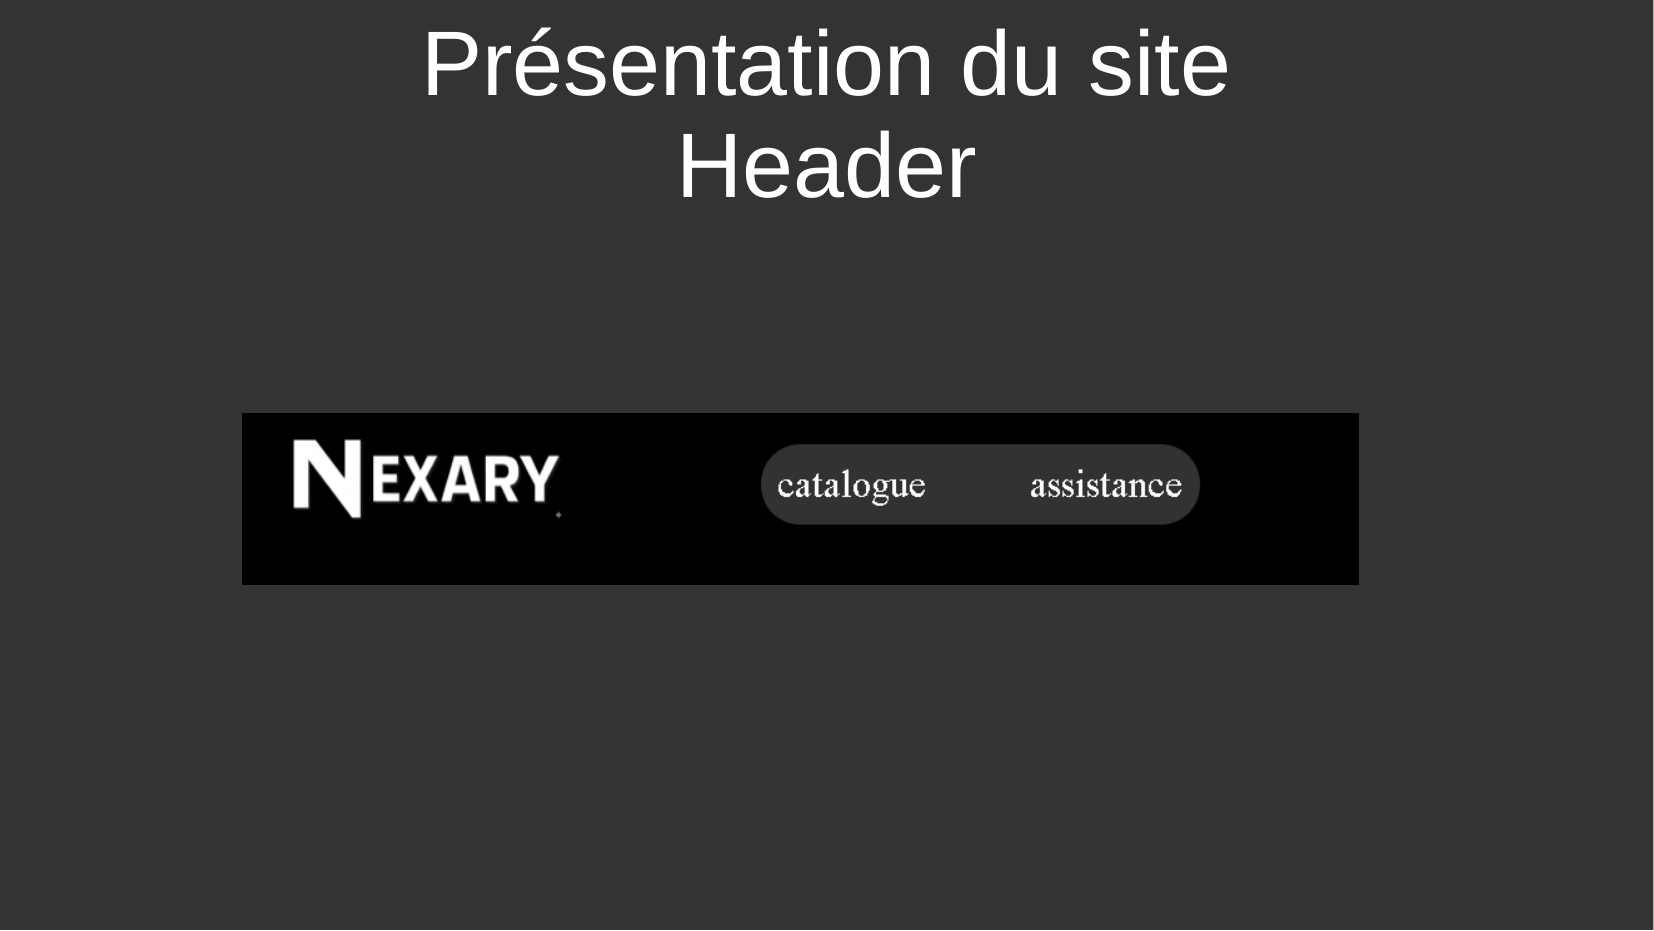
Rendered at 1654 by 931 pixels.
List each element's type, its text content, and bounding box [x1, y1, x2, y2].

picture [242, 413, 1359, 585]
title Présentation du site Header [82, 12, 1571, 218]
